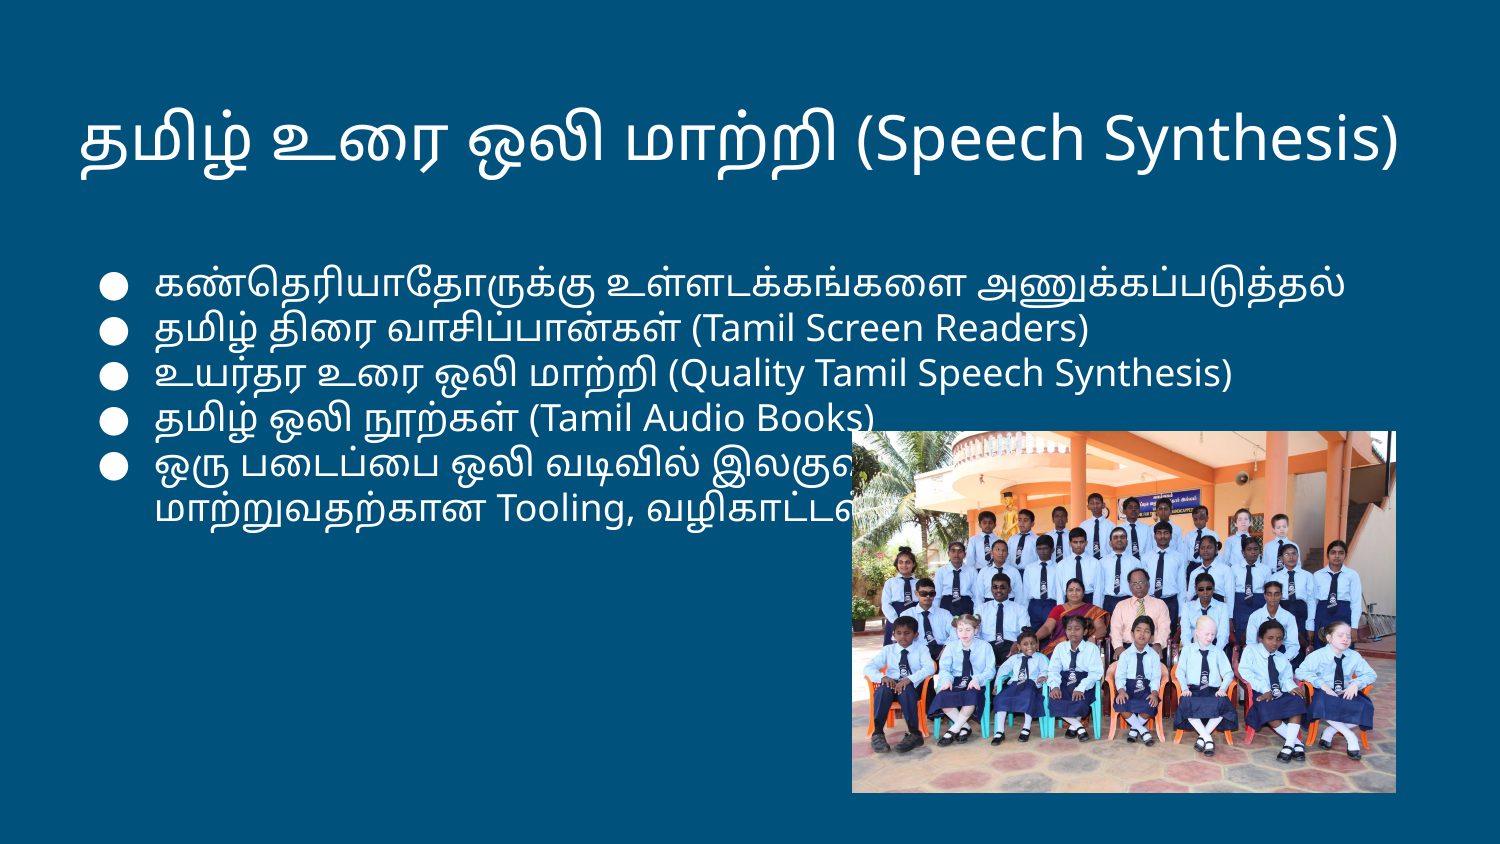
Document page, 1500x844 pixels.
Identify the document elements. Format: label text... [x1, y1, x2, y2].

picture [852, 431, 1395, 792]
list கண்தெரியாதோருக்கு உள்ளடக்கங்களை அணுக்கப்படுத்தல் தமிழ் திரை வாசிப்பான்கள் (Tamil Screen Readers) உயர்தர உரை ஒலி மாற்றி (Quality Tamil Speech Synthesis) தமிழ் ஒலி நூற்கள் (Tamil Audio Books) ஒரு படைப்பை ஒலி வடிவில் இலகுவில் மாற்றுவதற்கான Tooling, வழிகாட்டல் [63, 244, 1447, 750]
title தமிழ் உரை ஒலி மாற்றி (Speech Synthesis) [63, 75, 1437, 188]
